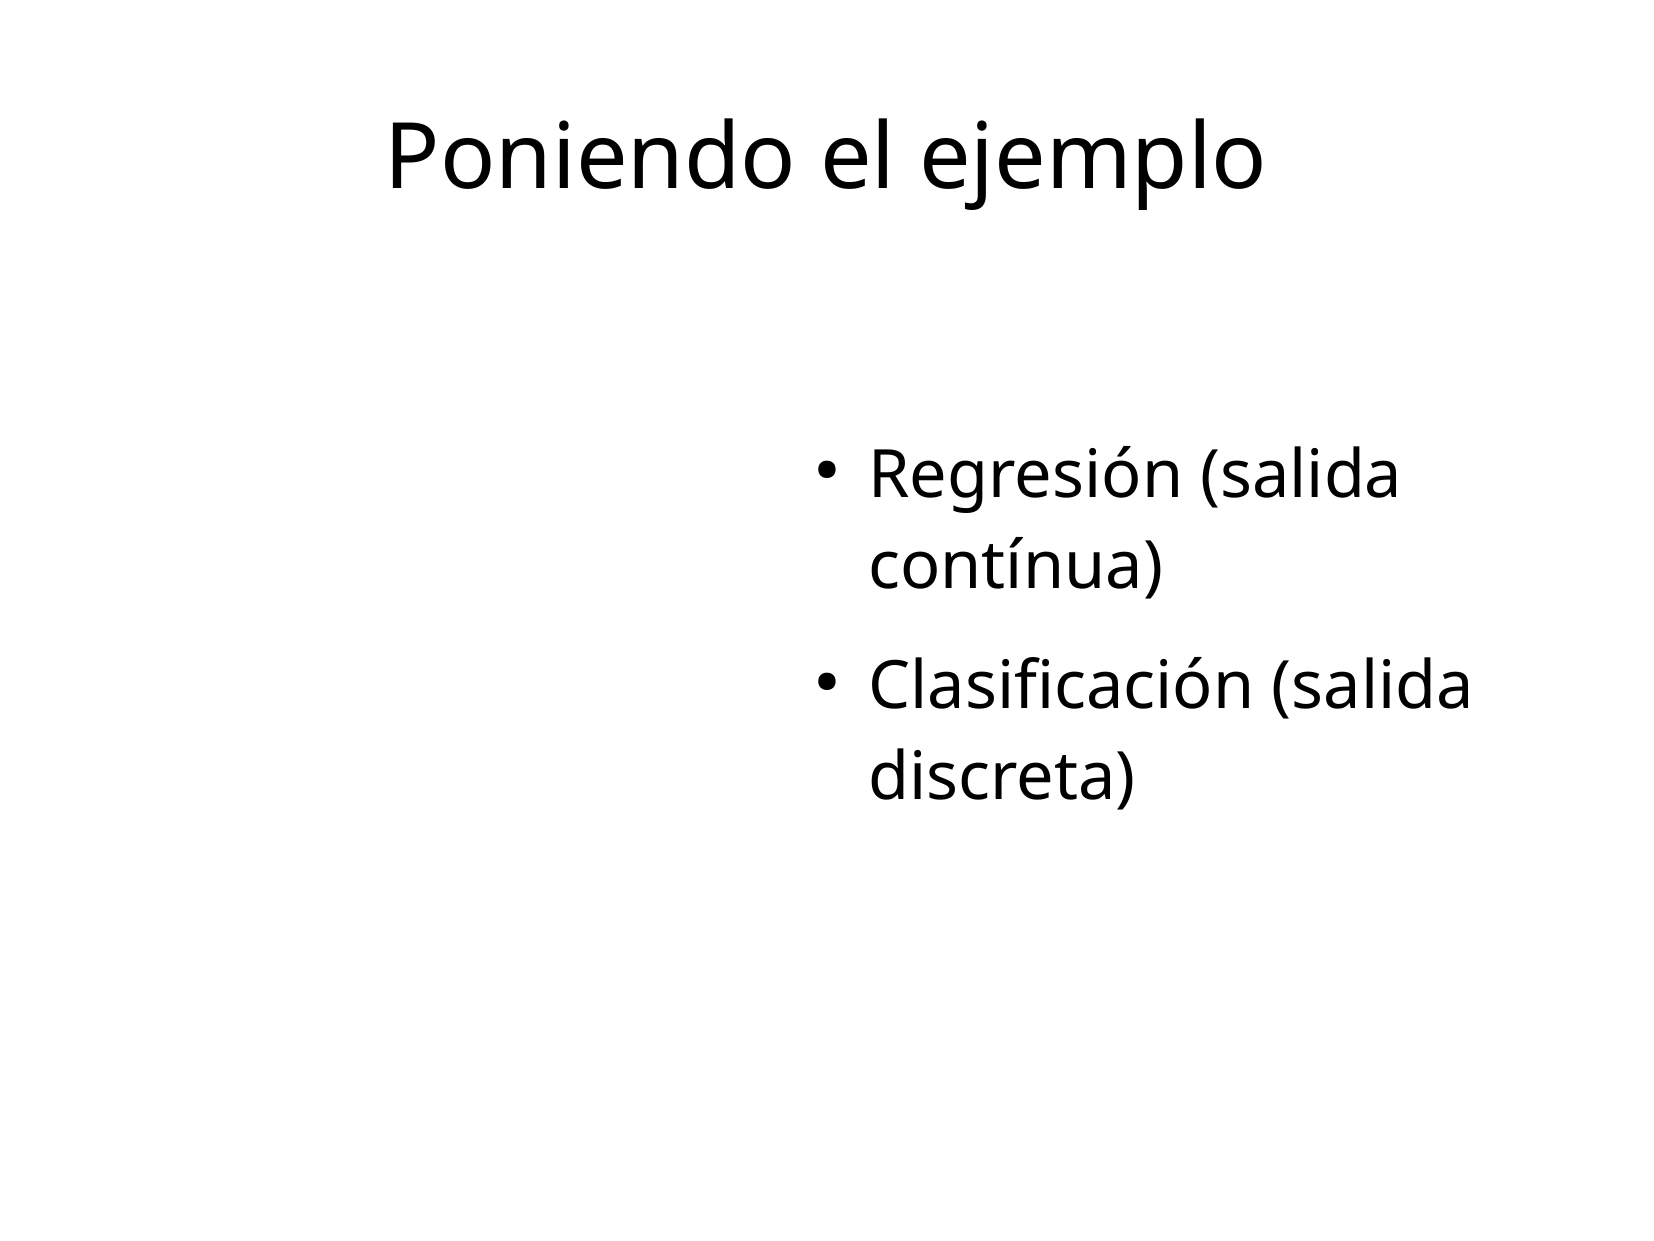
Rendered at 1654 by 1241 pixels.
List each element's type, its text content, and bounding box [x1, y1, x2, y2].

list Regresión (salida contínua) Clasificación (salida discreta) [797, 426, 1524, 1146]
title Poniendo el ejemplo [82, 49, 1571, 257]
